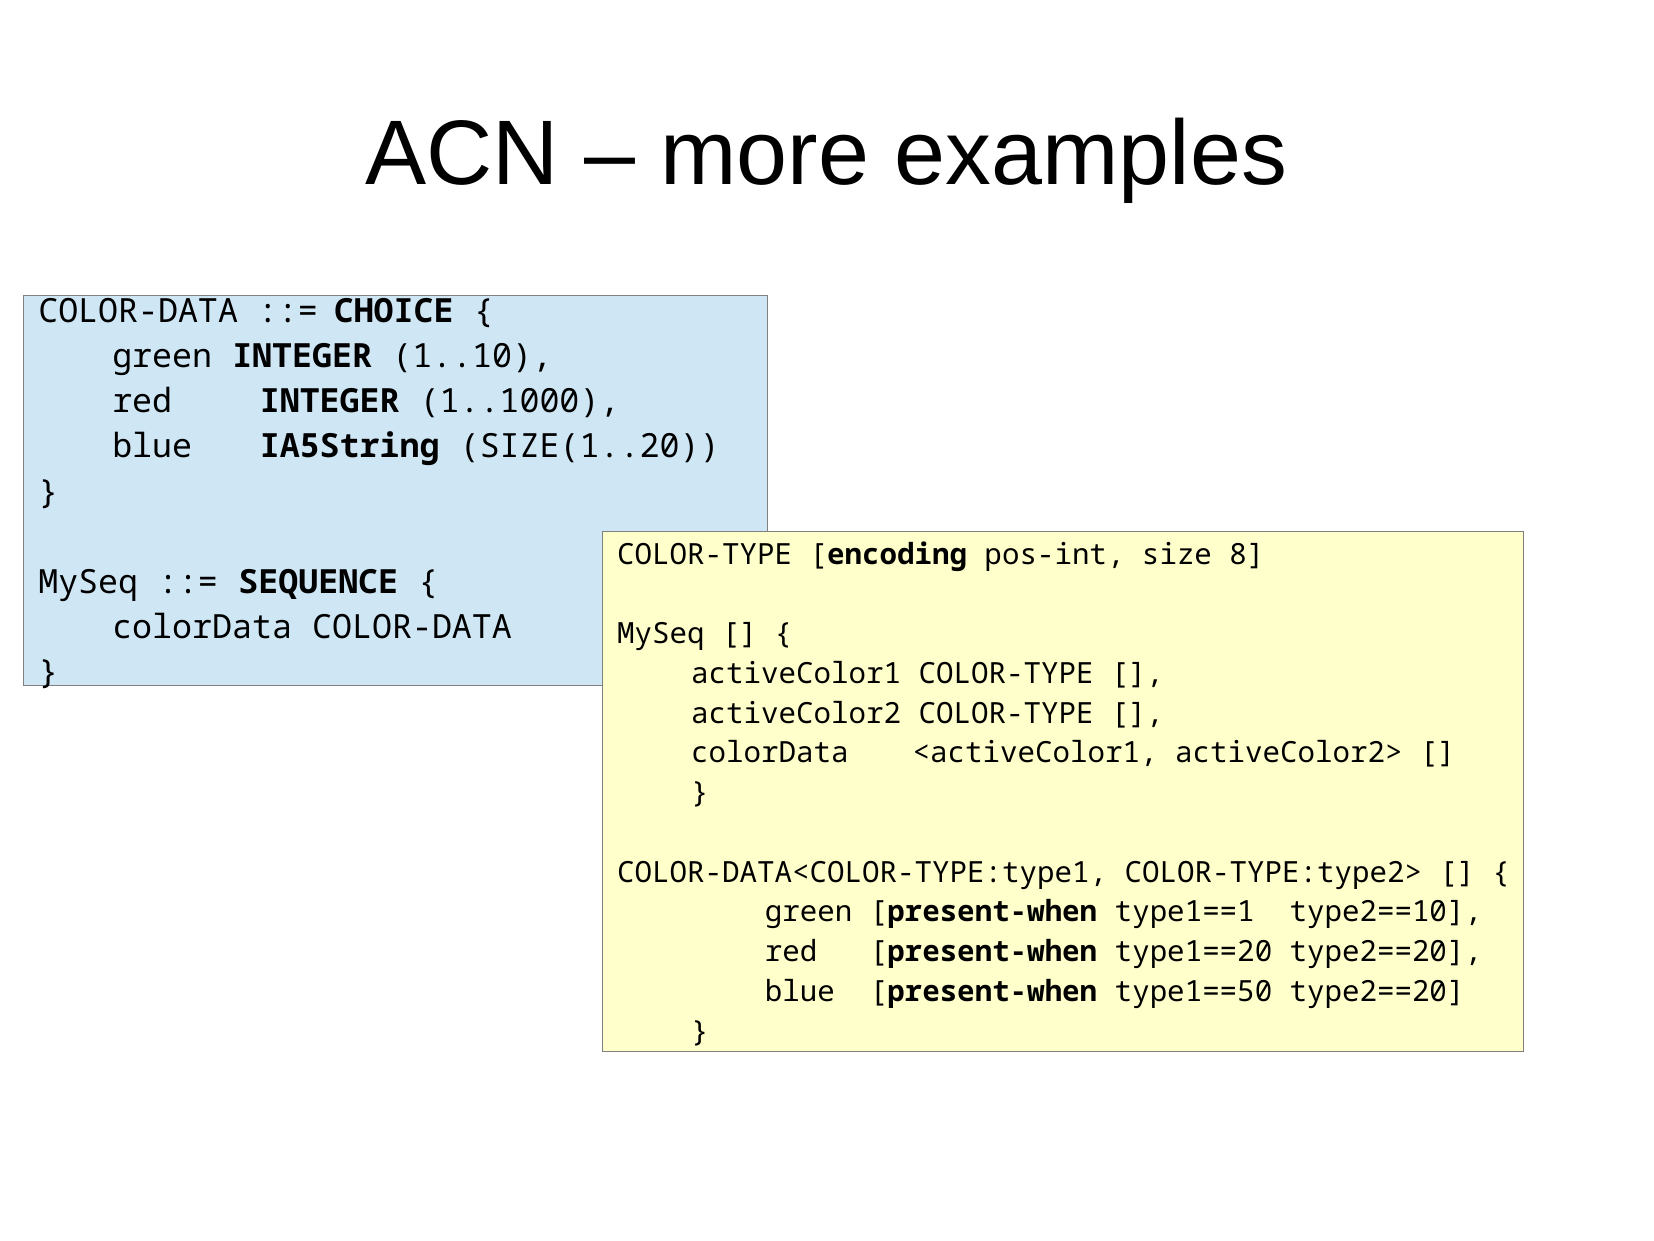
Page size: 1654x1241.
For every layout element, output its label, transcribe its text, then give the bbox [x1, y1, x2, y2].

text_box COLOR-DATA ::= CHOICE { green INTEGER (1..10), red INTEGER (1..1000), blue IA5String (SIZE(1..20)) } MySeq ::= SEQUENCE { colorData COLOR-DATA } [23, 295, 768, 686]
text_box COLOR-TYPE [encoding pos-int, size 8] MySeq [] { activeColor1 COLOR-TYPE [], activeColor2 COLOR-TYPE [], colorData <activeColor1, activeColor2> [] } COLOR-DATA<COLOR-TYPE:type1, COLOR-TYPE:type2> [] { green [present-when type1==1 type2==10], red [present-when type1==20 type2==20], blue [present-when type1==50 type2==20] } [602, 531, 1524, 1052]
title ACN – more examples [82, 49, 1571, 257]
